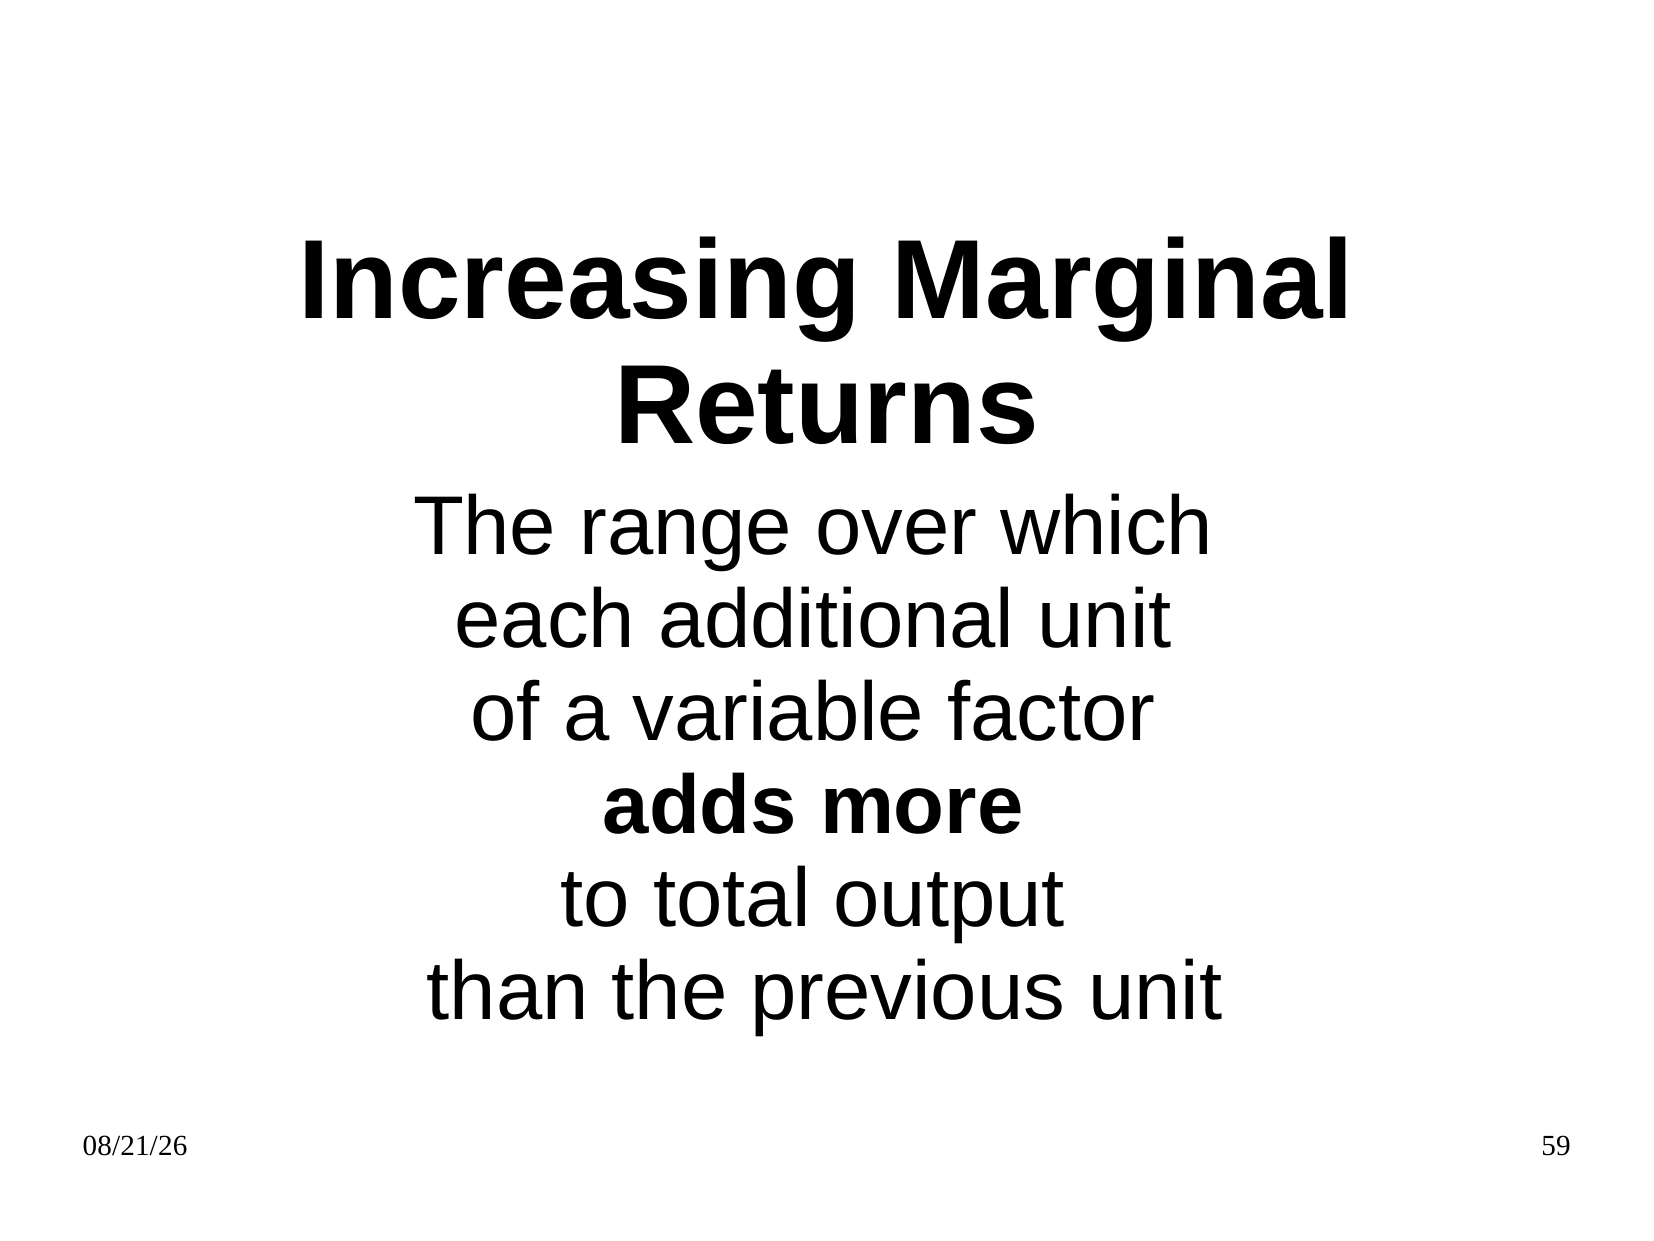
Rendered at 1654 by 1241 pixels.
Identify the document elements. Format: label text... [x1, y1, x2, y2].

title Increasing Marginal Returns [82, 216, 1571, 468]
subtitle The range over which each additional unit of a variable factor adds more to total output than the previous unit [80, 479, 1570, 1038]
